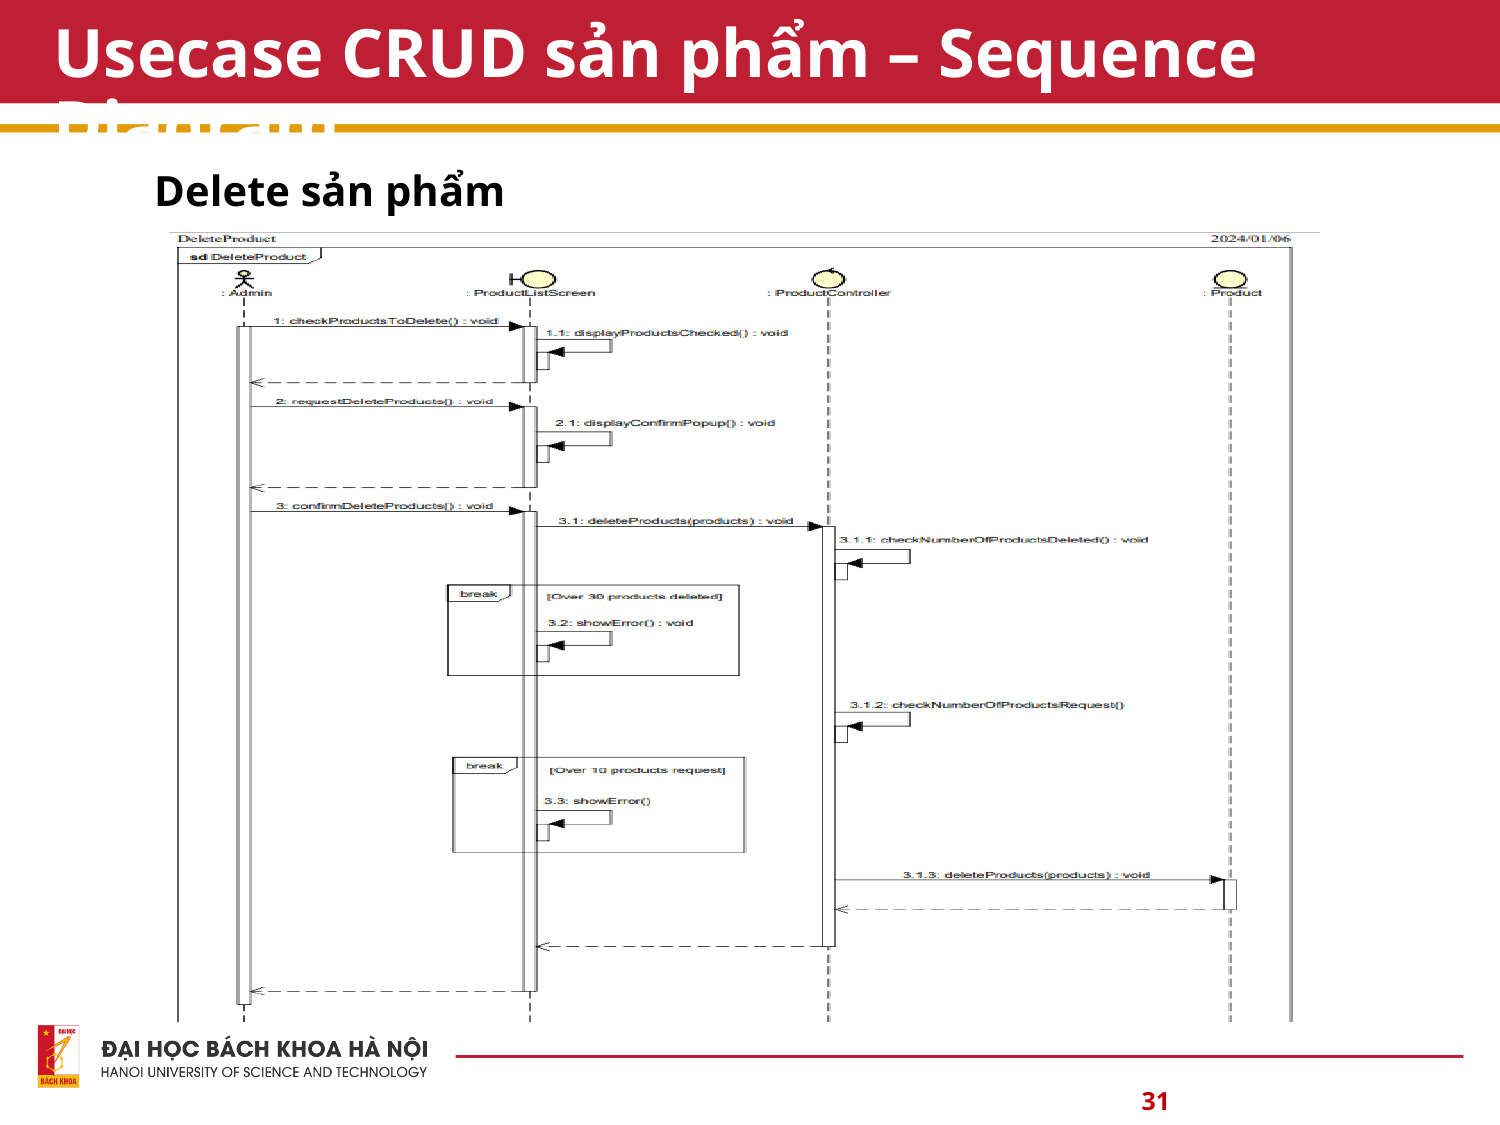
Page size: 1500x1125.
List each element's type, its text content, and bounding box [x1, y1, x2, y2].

text_box [1126, 1078, 1465, 1125]
text_box Delete sản phẩm [139, 156, 483, 223]
picture [169, 232, 1320, 1022]
title Usecase CRUD sản phẩm – Sequence Diagram [38, 12, 1462, 87]
